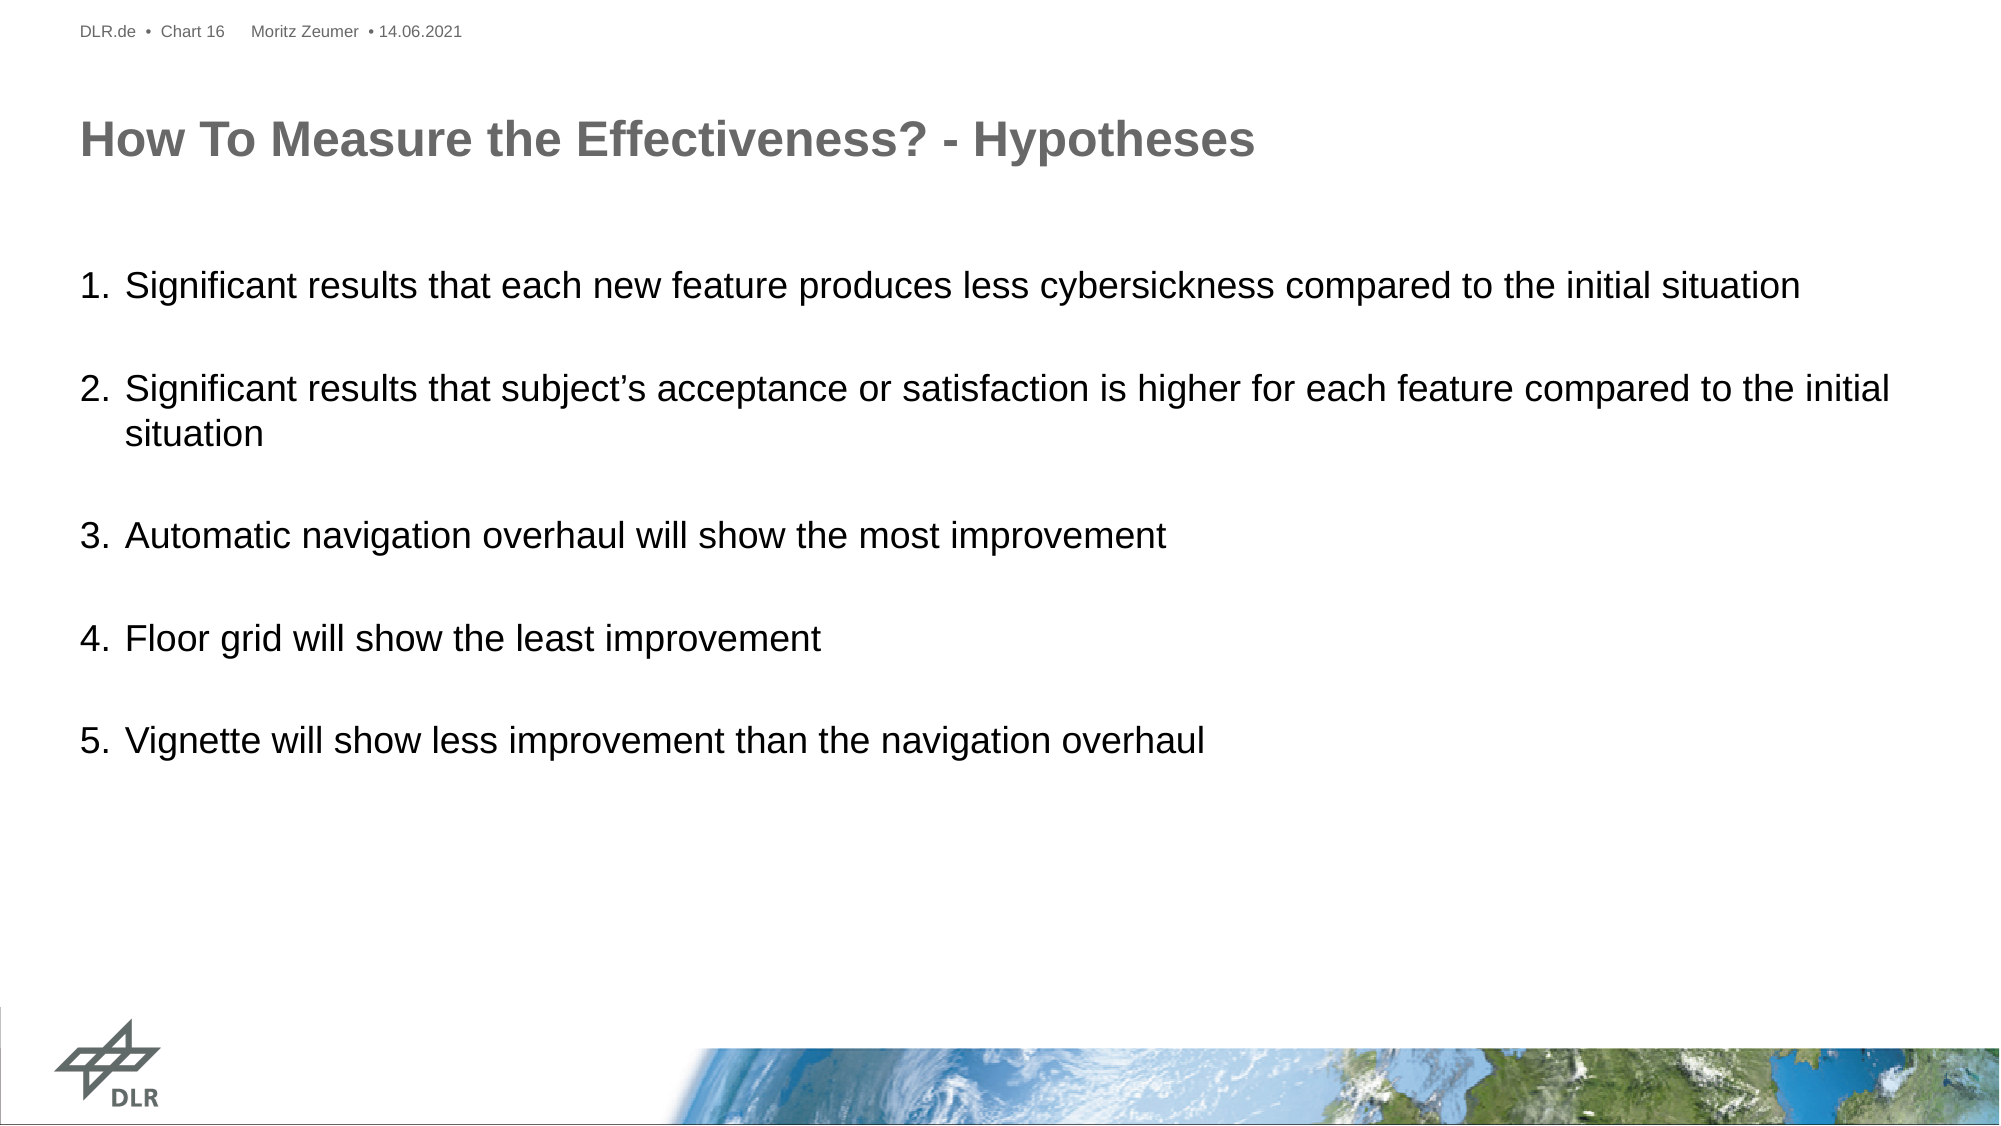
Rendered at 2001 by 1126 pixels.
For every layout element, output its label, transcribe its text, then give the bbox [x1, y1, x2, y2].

text_box How To Measure the Effectiveness? - Hypotheses [79, 106, 1921, 228]
text_box DLR.de • Chart <number> [79, 20, 251, 45]
text_box Significant results that each new feature produces less cybersickness compared to the initial situation Significant results that subject’s acceptance or satisfaction is higher for each feature compared to the initial situation Automatic navigation overhaul will show the most improvement Floor grid will show the least improvement Vignette will show less improvement than the navigation overhaul [79, 261, 1921, 973]
text_box Moritz Zeumer • 14.06.2021 [251, 20, 1921, 45]
